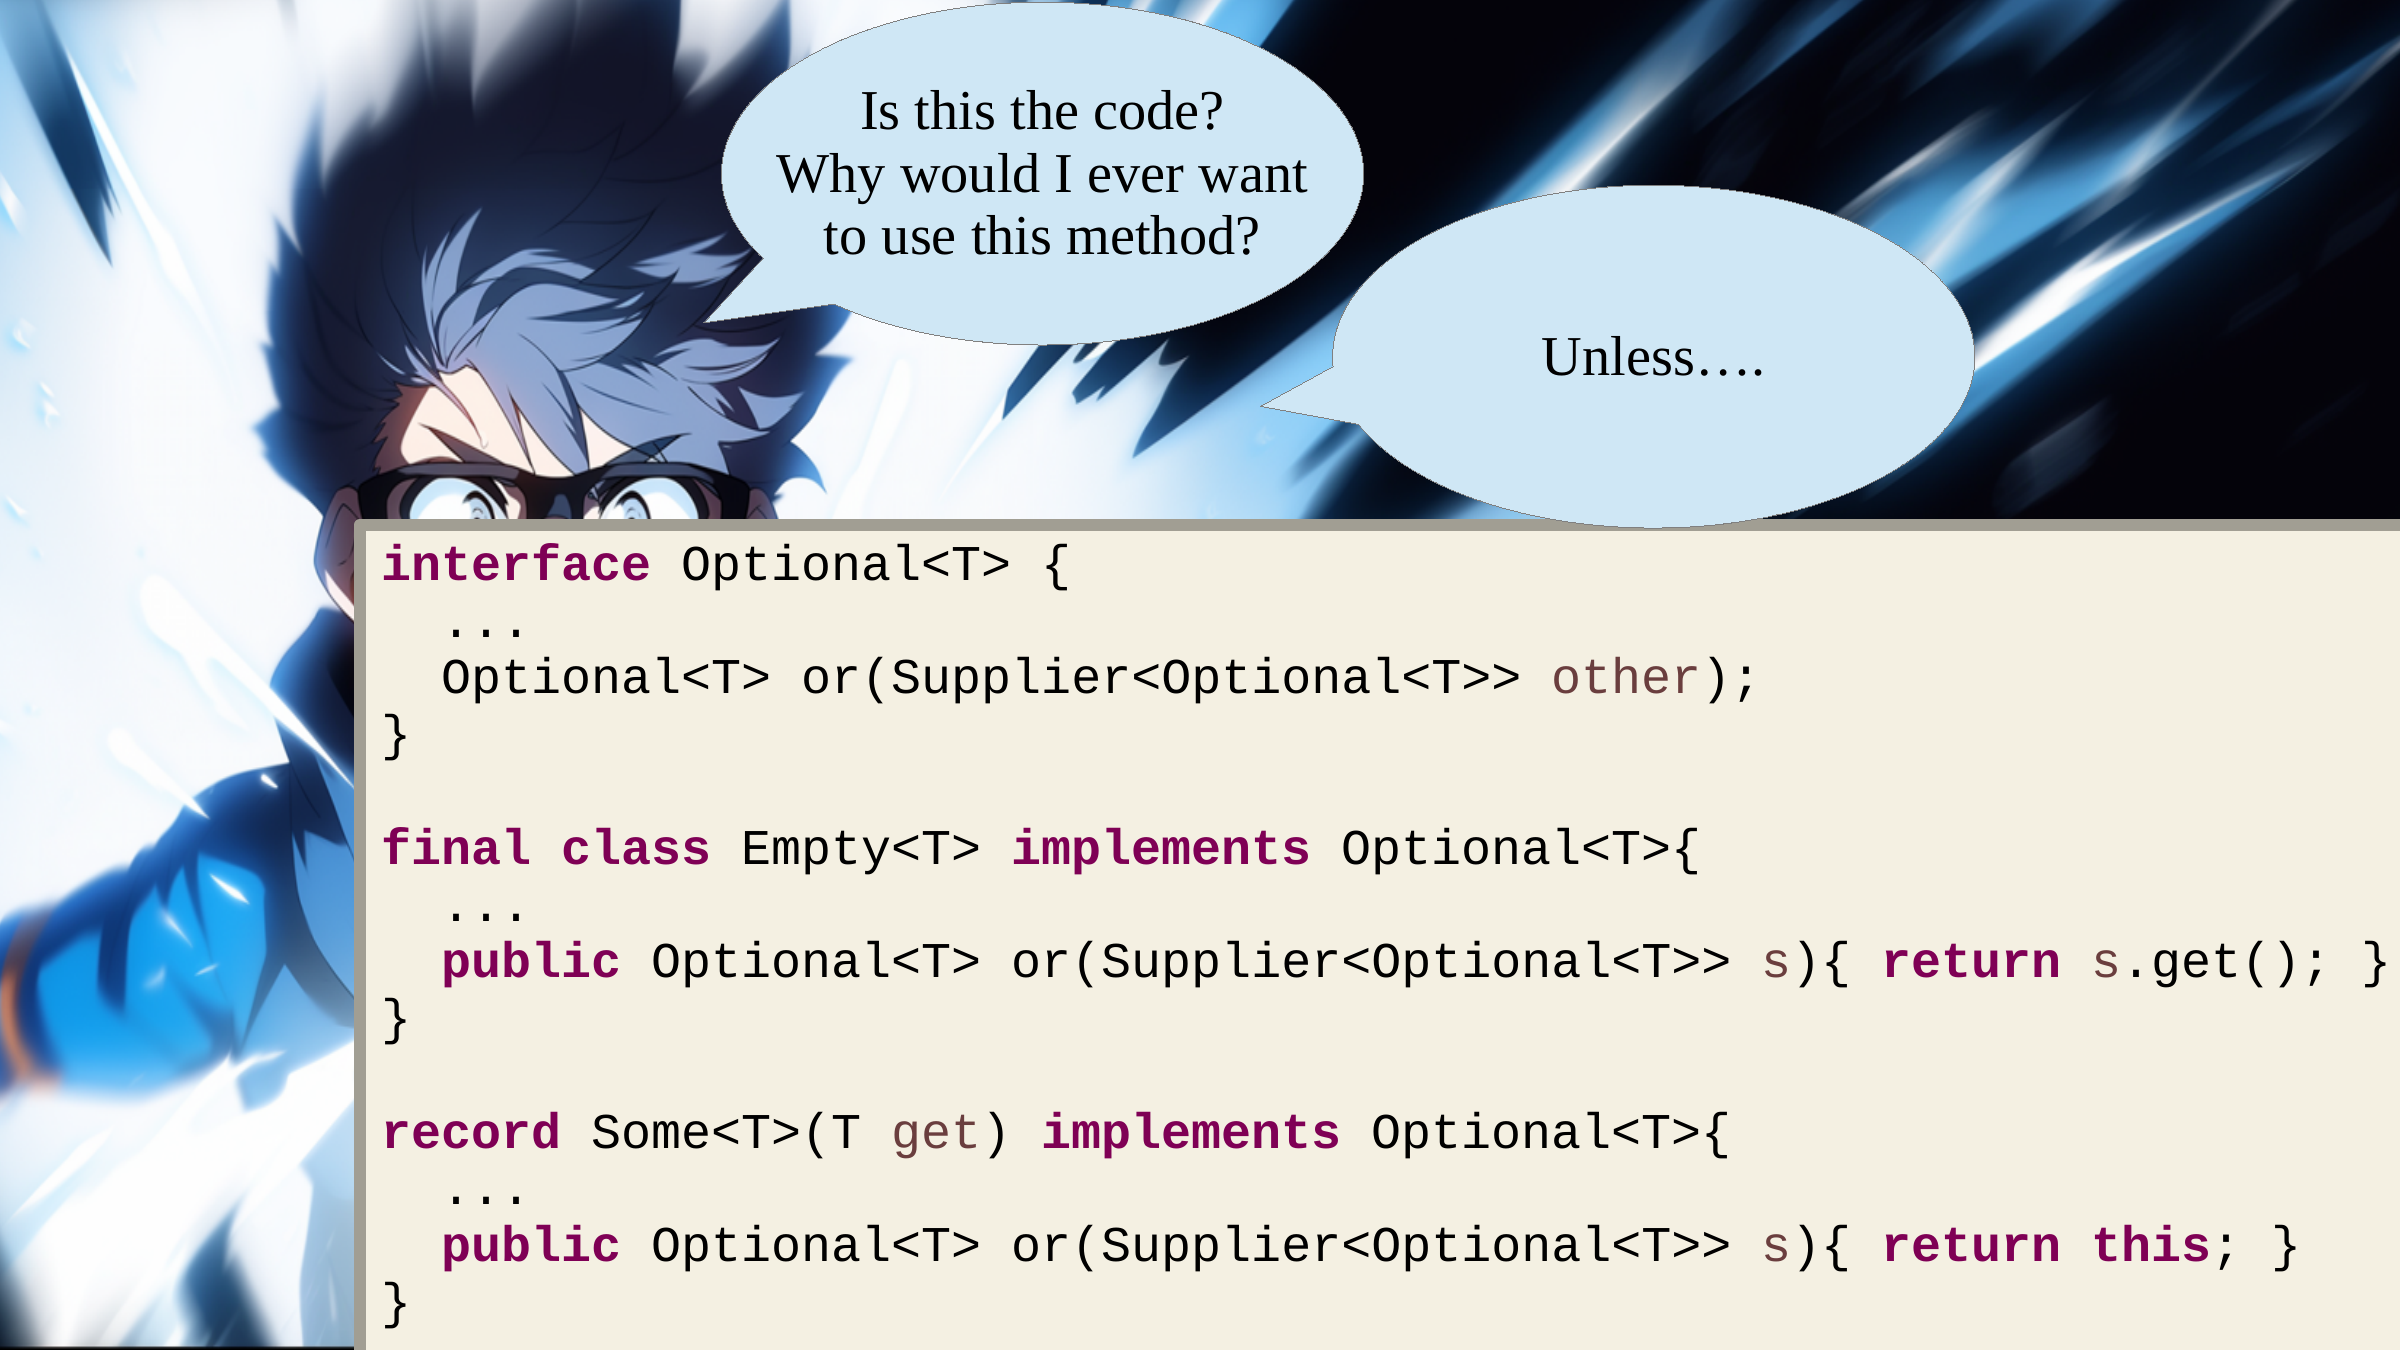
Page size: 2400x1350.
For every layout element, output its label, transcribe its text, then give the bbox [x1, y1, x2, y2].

text_box interface Optional<T> { ... Optional<T> or(Supplier<Optional<T>> other); } final class Empty<T> implements Optional<T>{ ... public Optional<T> or(Supplier<Optional<T>> s){ return s.get(); } } record Some<T>(T get) implements Optional<T>{ ... public Optional<T> or(Supplier<Optional<T>> s){ return this; } } [360, 525, 2400, 1350]
text_box Is this the code? Why would I ever want to use this method? [703, 2, 1364, 346]
picture [0, 0, 2400, 1350]
text_box Unless…. [1260, 185, 1975, 529]
